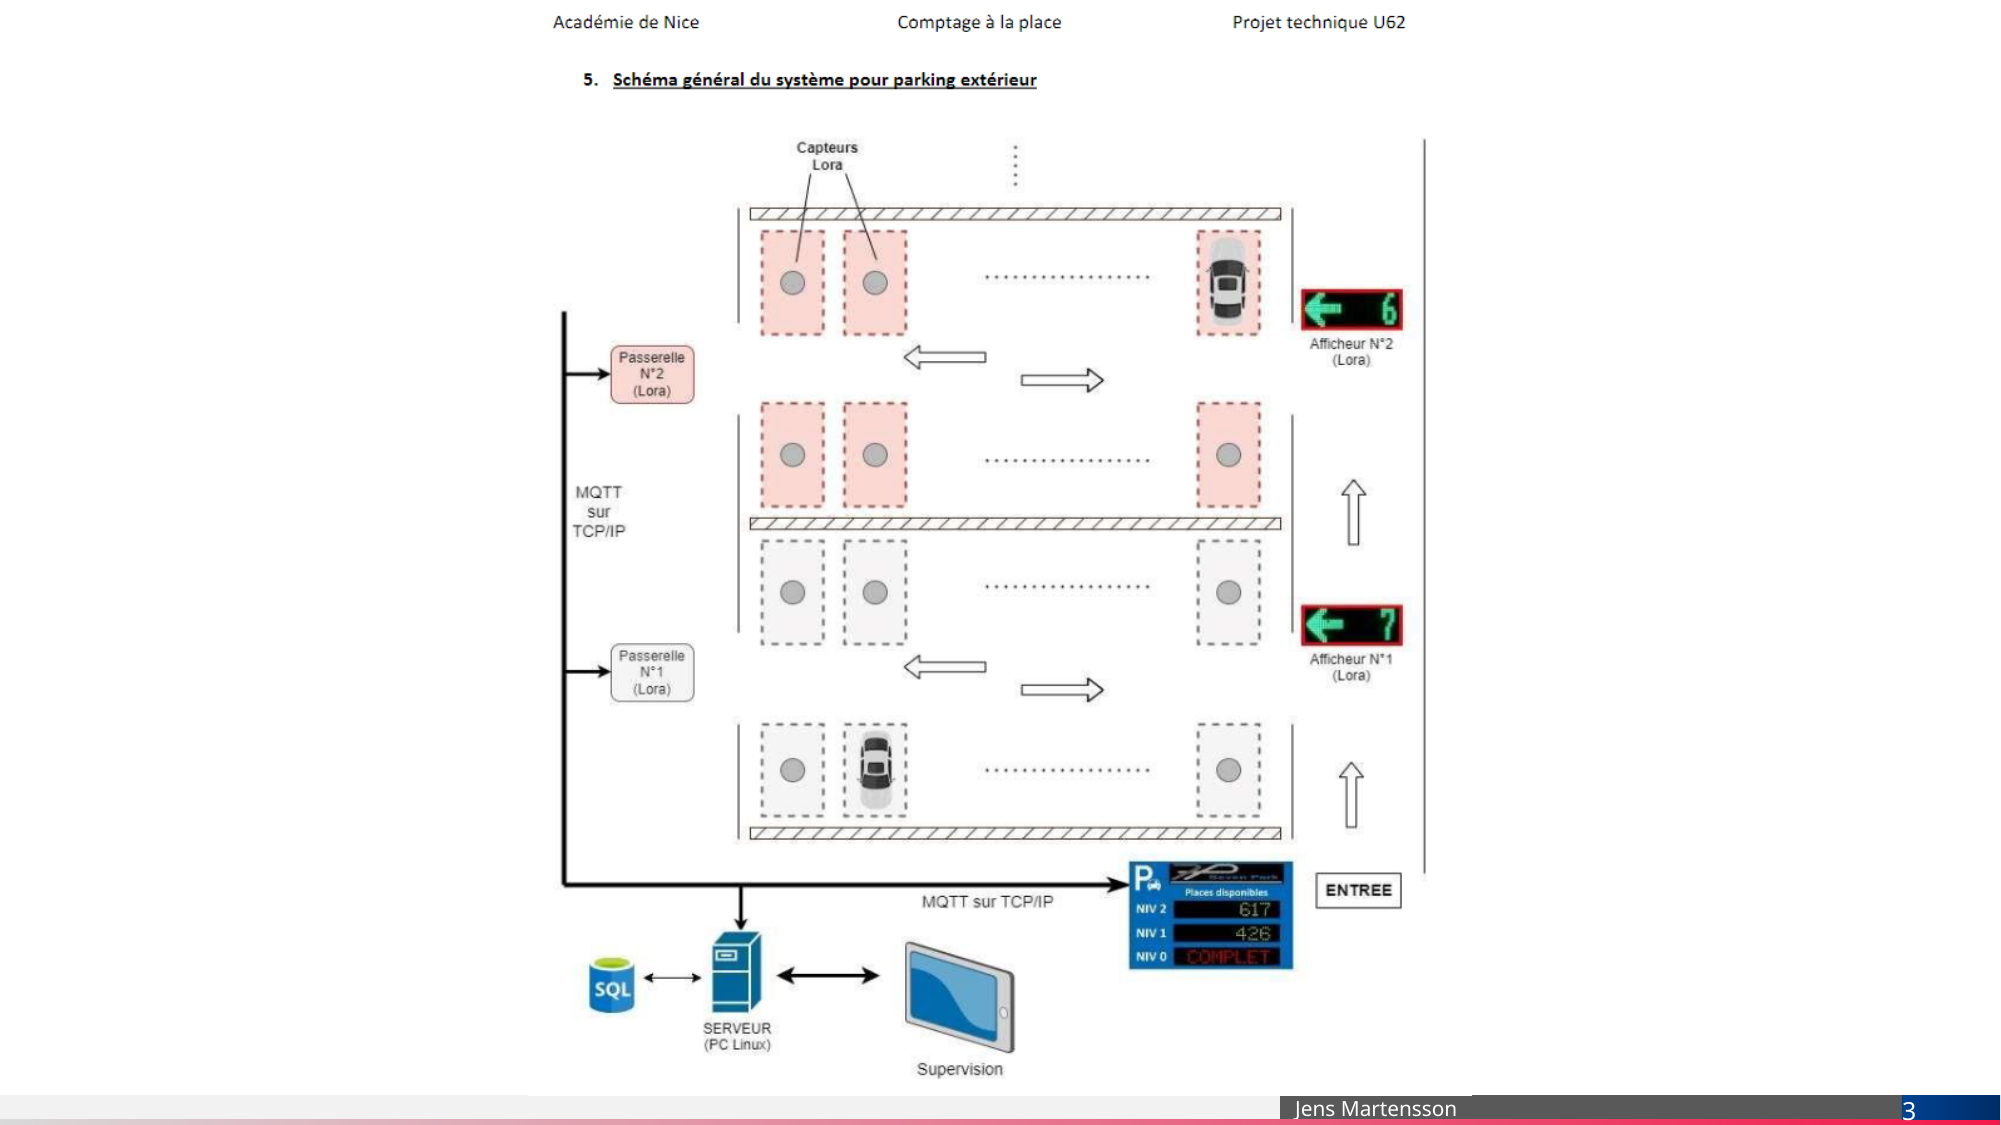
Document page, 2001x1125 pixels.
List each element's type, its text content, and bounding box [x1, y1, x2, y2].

picture [528, 0, 1472, 1096]
text_box <numéro> [1901, 1095, 2000, 1120]
